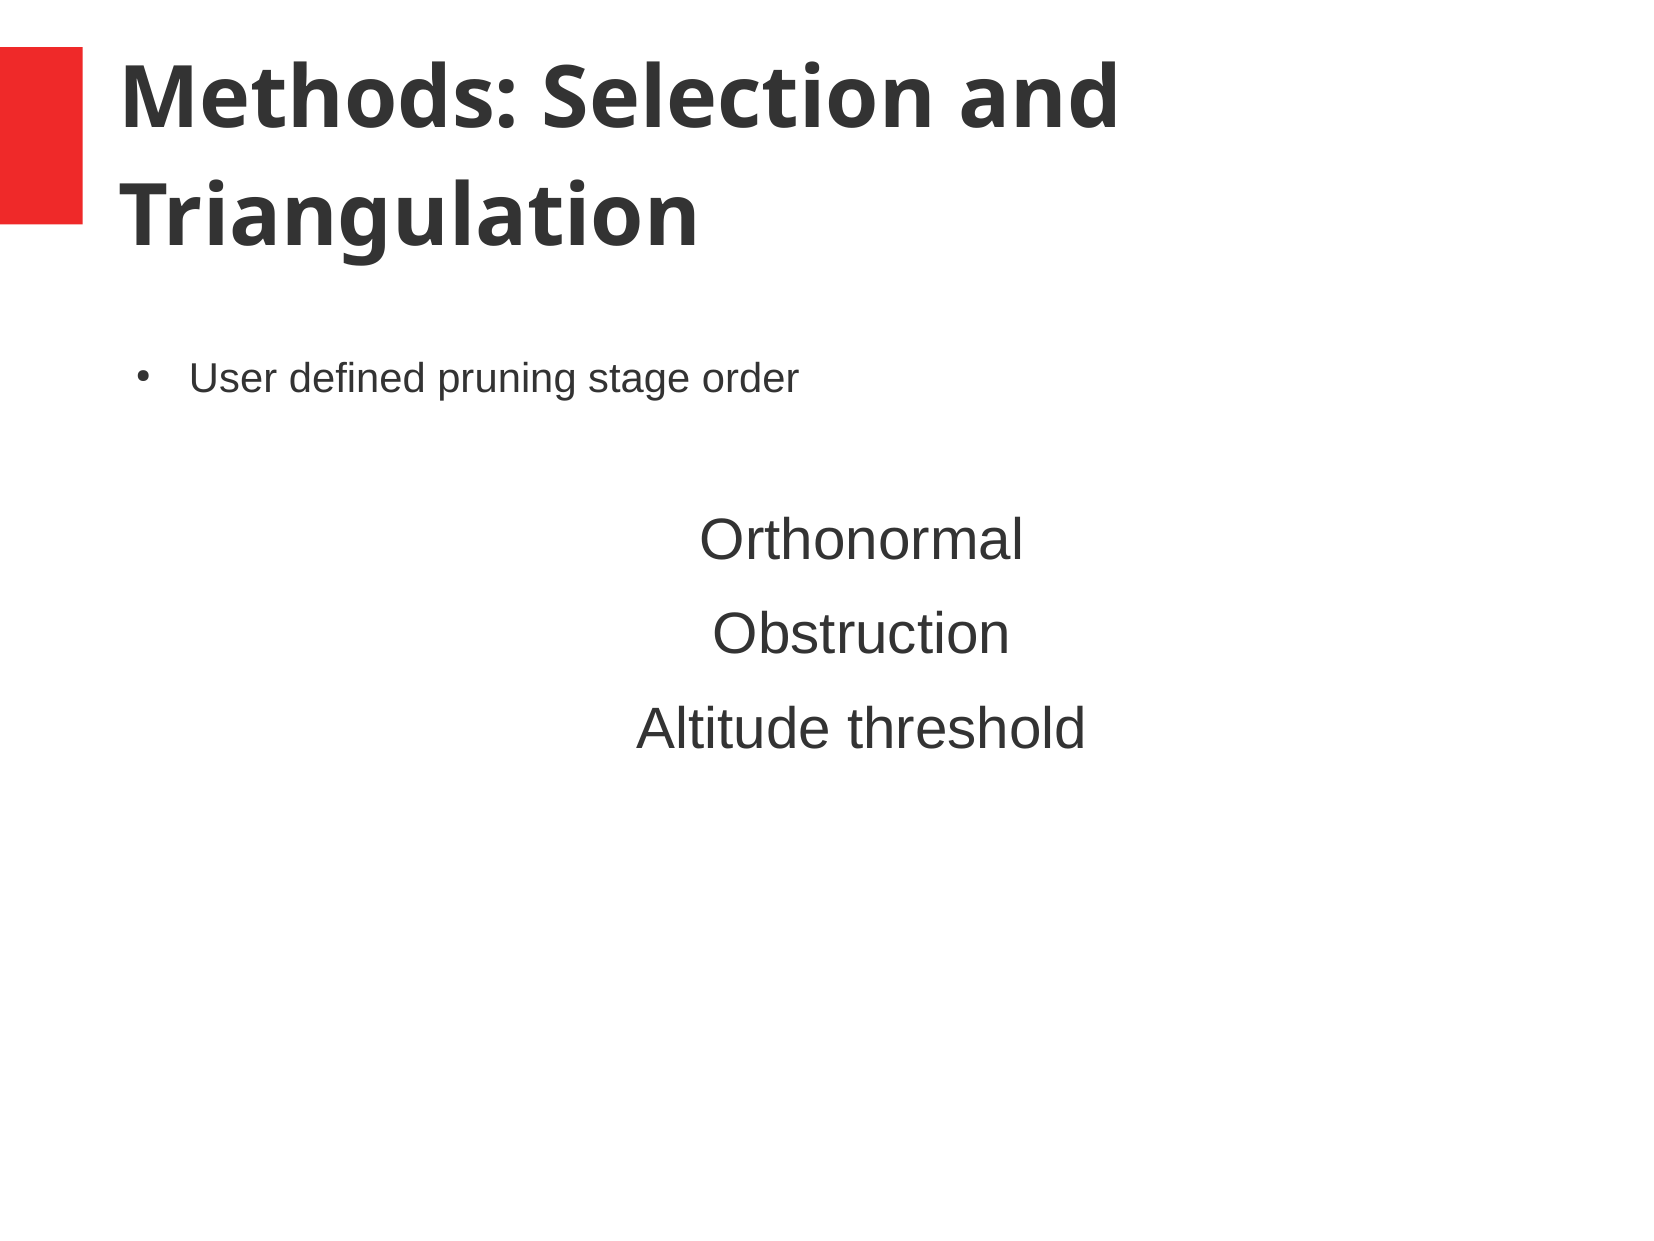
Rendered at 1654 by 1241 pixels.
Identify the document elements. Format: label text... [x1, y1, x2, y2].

list User defined pruning stage order Orthonormal Obstruction Altitude threshold [118, 354, 1536, 1074]
title Methods: Selection and Triangulation [118, 35, 1571, 271]
